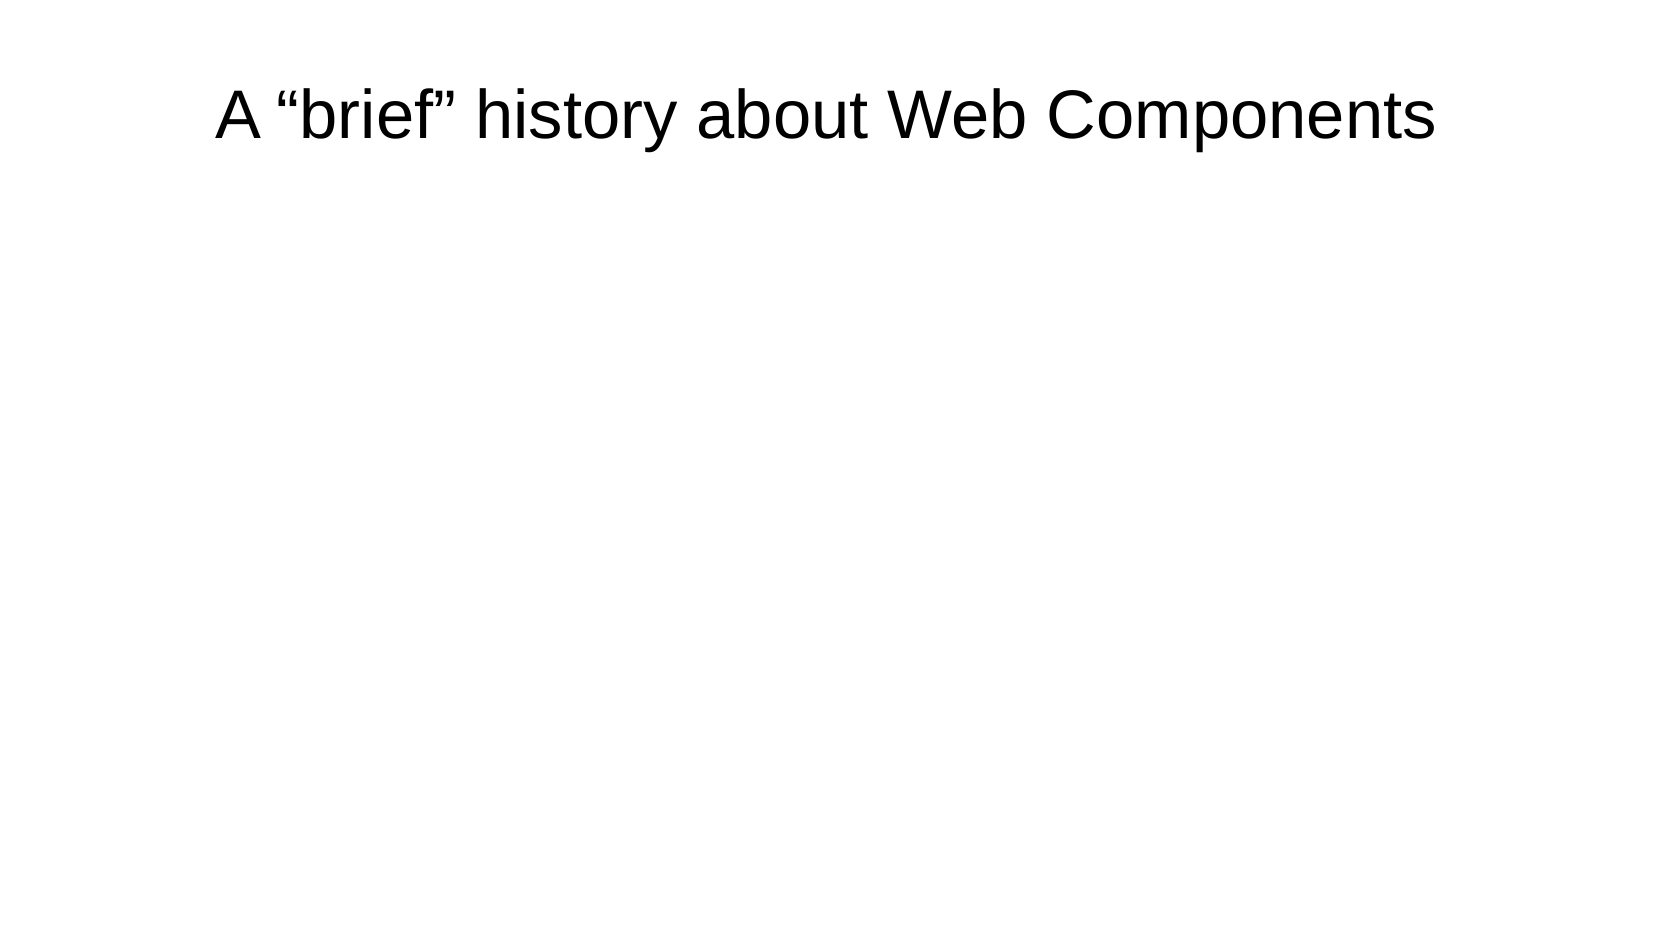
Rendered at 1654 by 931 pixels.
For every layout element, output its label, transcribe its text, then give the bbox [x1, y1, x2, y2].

title A “brief” history about Web Components [82, 37, 1571, 193]
